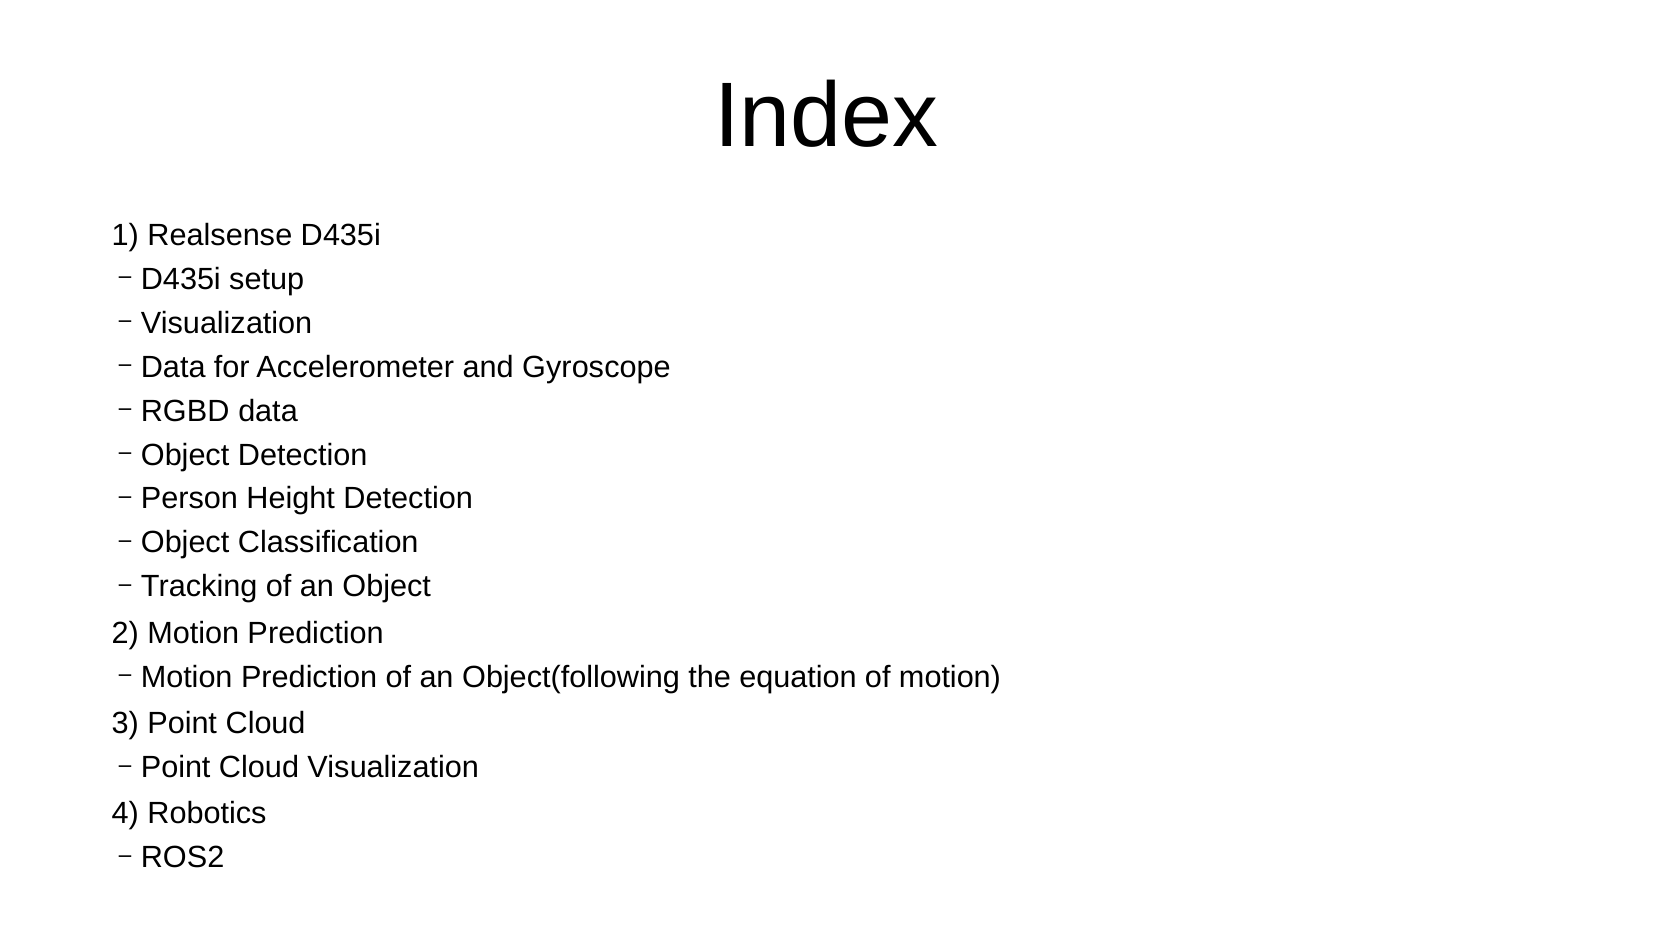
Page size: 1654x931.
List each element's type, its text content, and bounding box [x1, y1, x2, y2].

list 1) Realsense D435i D435i setup Visualization Data for Accelerometer and Gyroscope RGBD data Object Detection Person Height Detection Object Classification Tracking of an Object 2) Motion Prediction Motion Prediction of an Object(following the equation of motion) 3) Point Cloud Point Cloud Visualization 4) Robotics ROS2 [82, 217, 1599, 893]
title Index [82, 37, 1571, 193]
